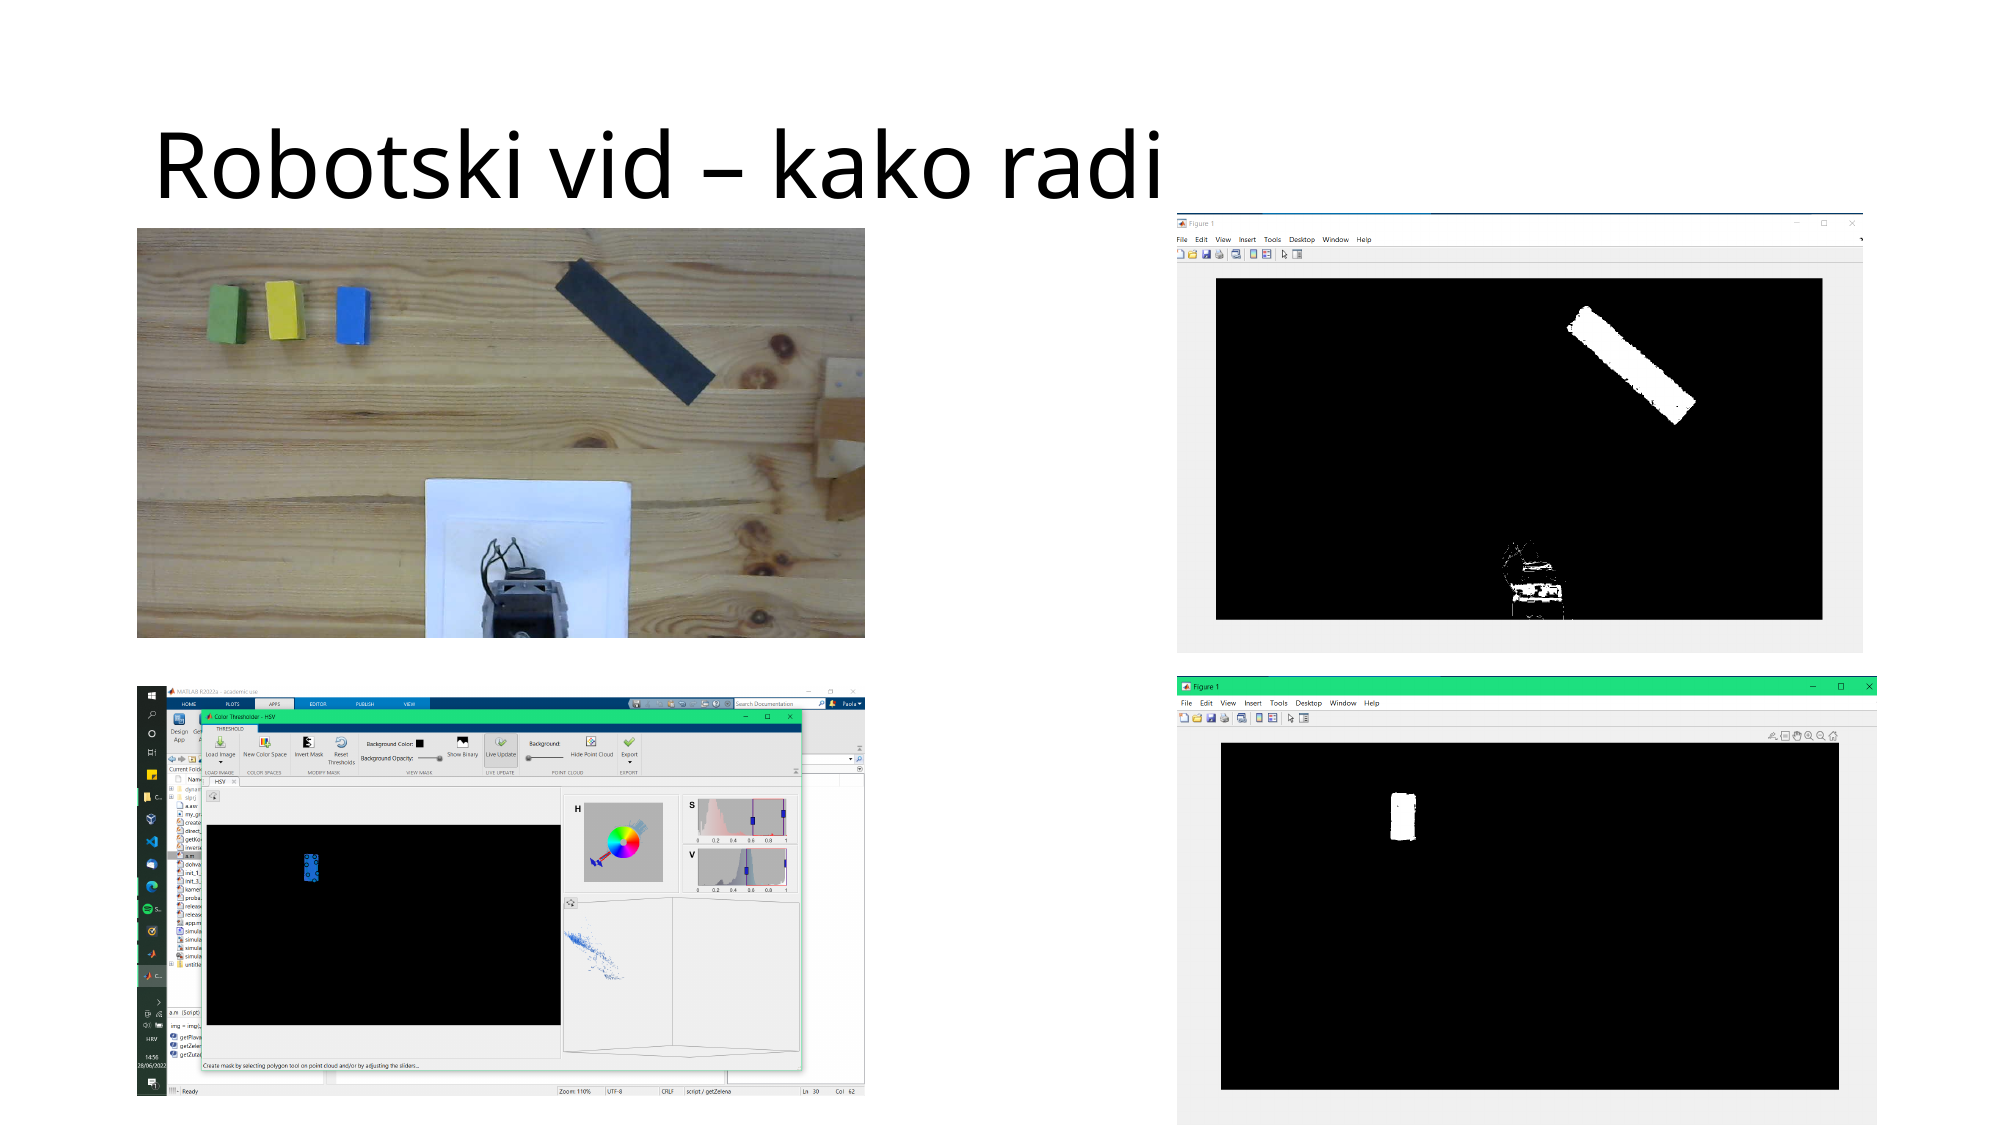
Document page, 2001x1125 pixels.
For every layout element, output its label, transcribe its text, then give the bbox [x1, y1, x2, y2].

picture [1177, 676, 1877, 1125]
picture [1177, 213, 1863, 653]
picture [137, 686, 865, 1096]
picture [137, 228, 865, 638]
title Robotski vid – kako radi [137, 59, 1863, 278]
